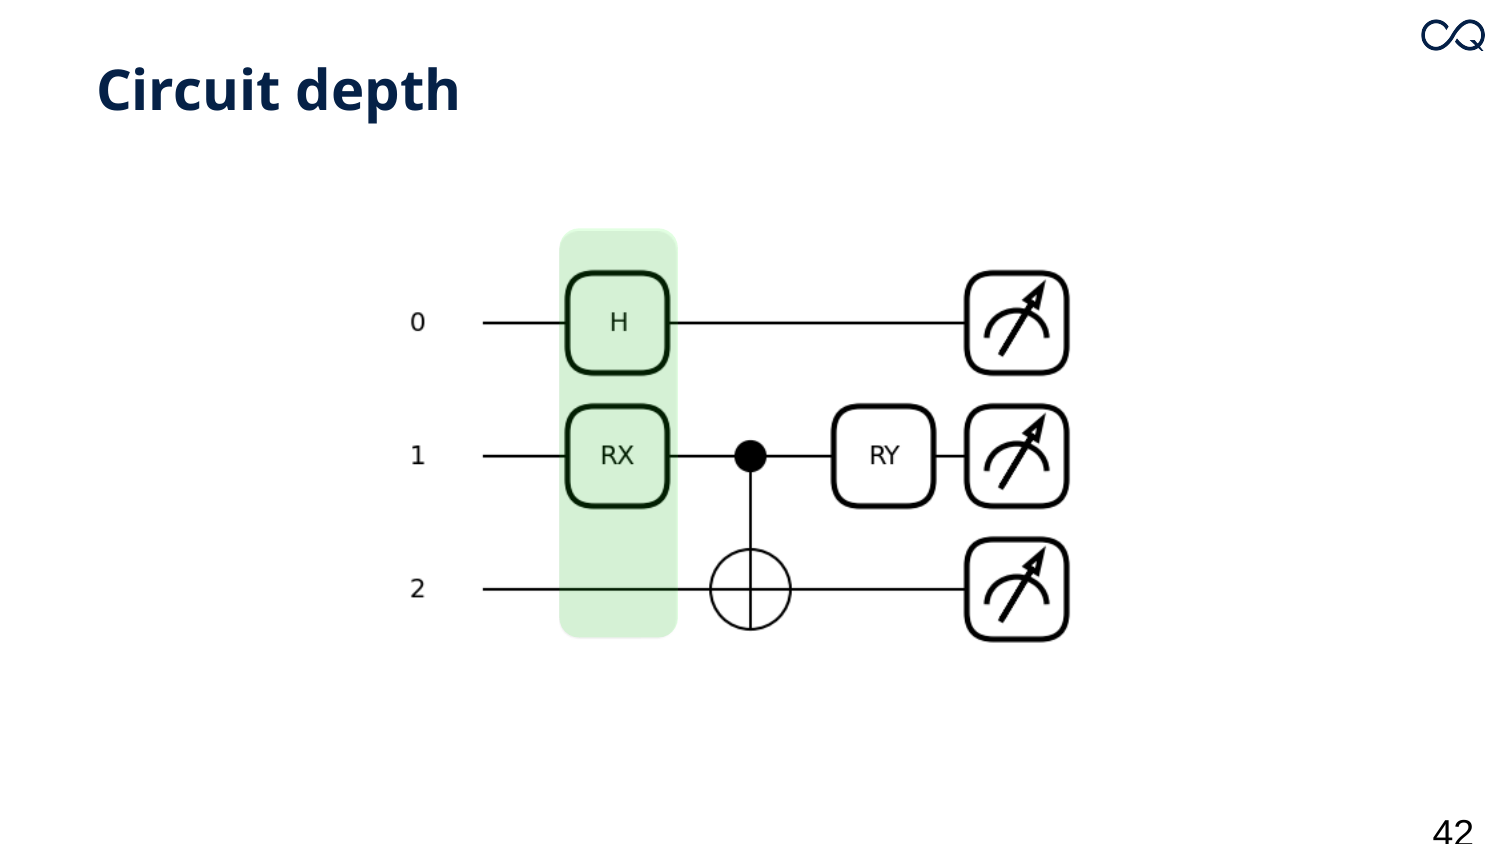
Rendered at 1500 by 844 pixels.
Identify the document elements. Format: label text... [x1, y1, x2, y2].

picture [338, 178, 1162, 736]
title Circuit depth [81, 39, 1348, 142]
text_box [559, 228, 678, 638]
picture [1421, 19, 1485, 51]
